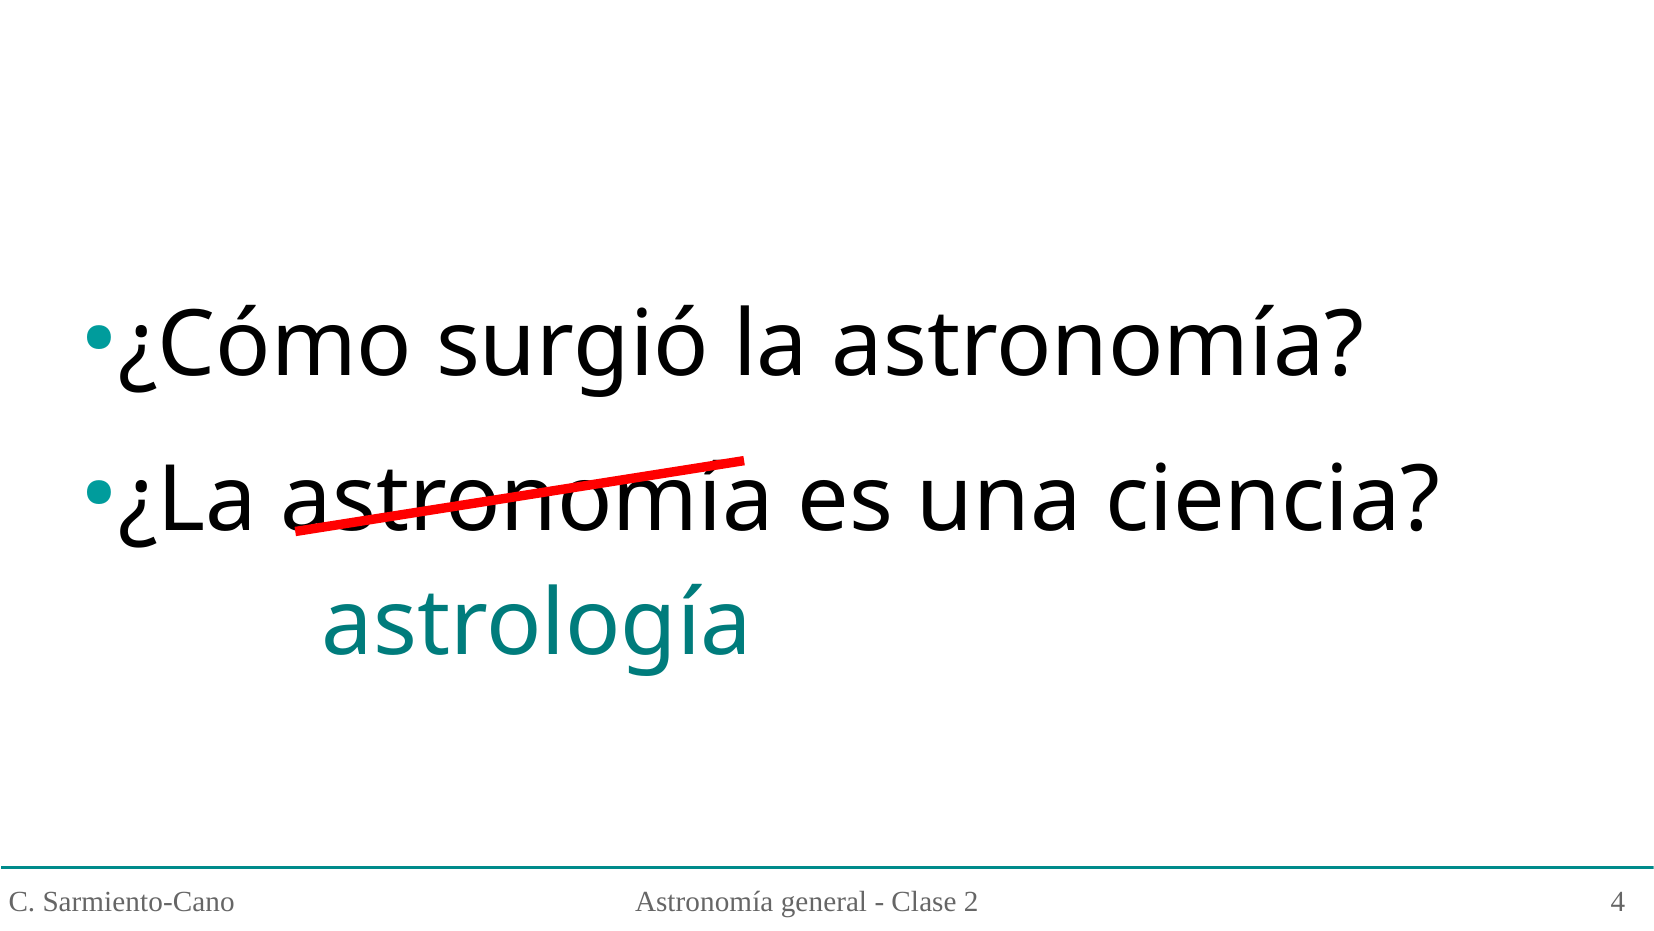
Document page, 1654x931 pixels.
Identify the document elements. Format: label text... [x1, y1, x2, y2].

list ¿Cómo surgió la astronomía? ¿La astronomía es una ciencia? [82, 277, 1571, 691]
text_box astrología [271, 548, 738, 686]
